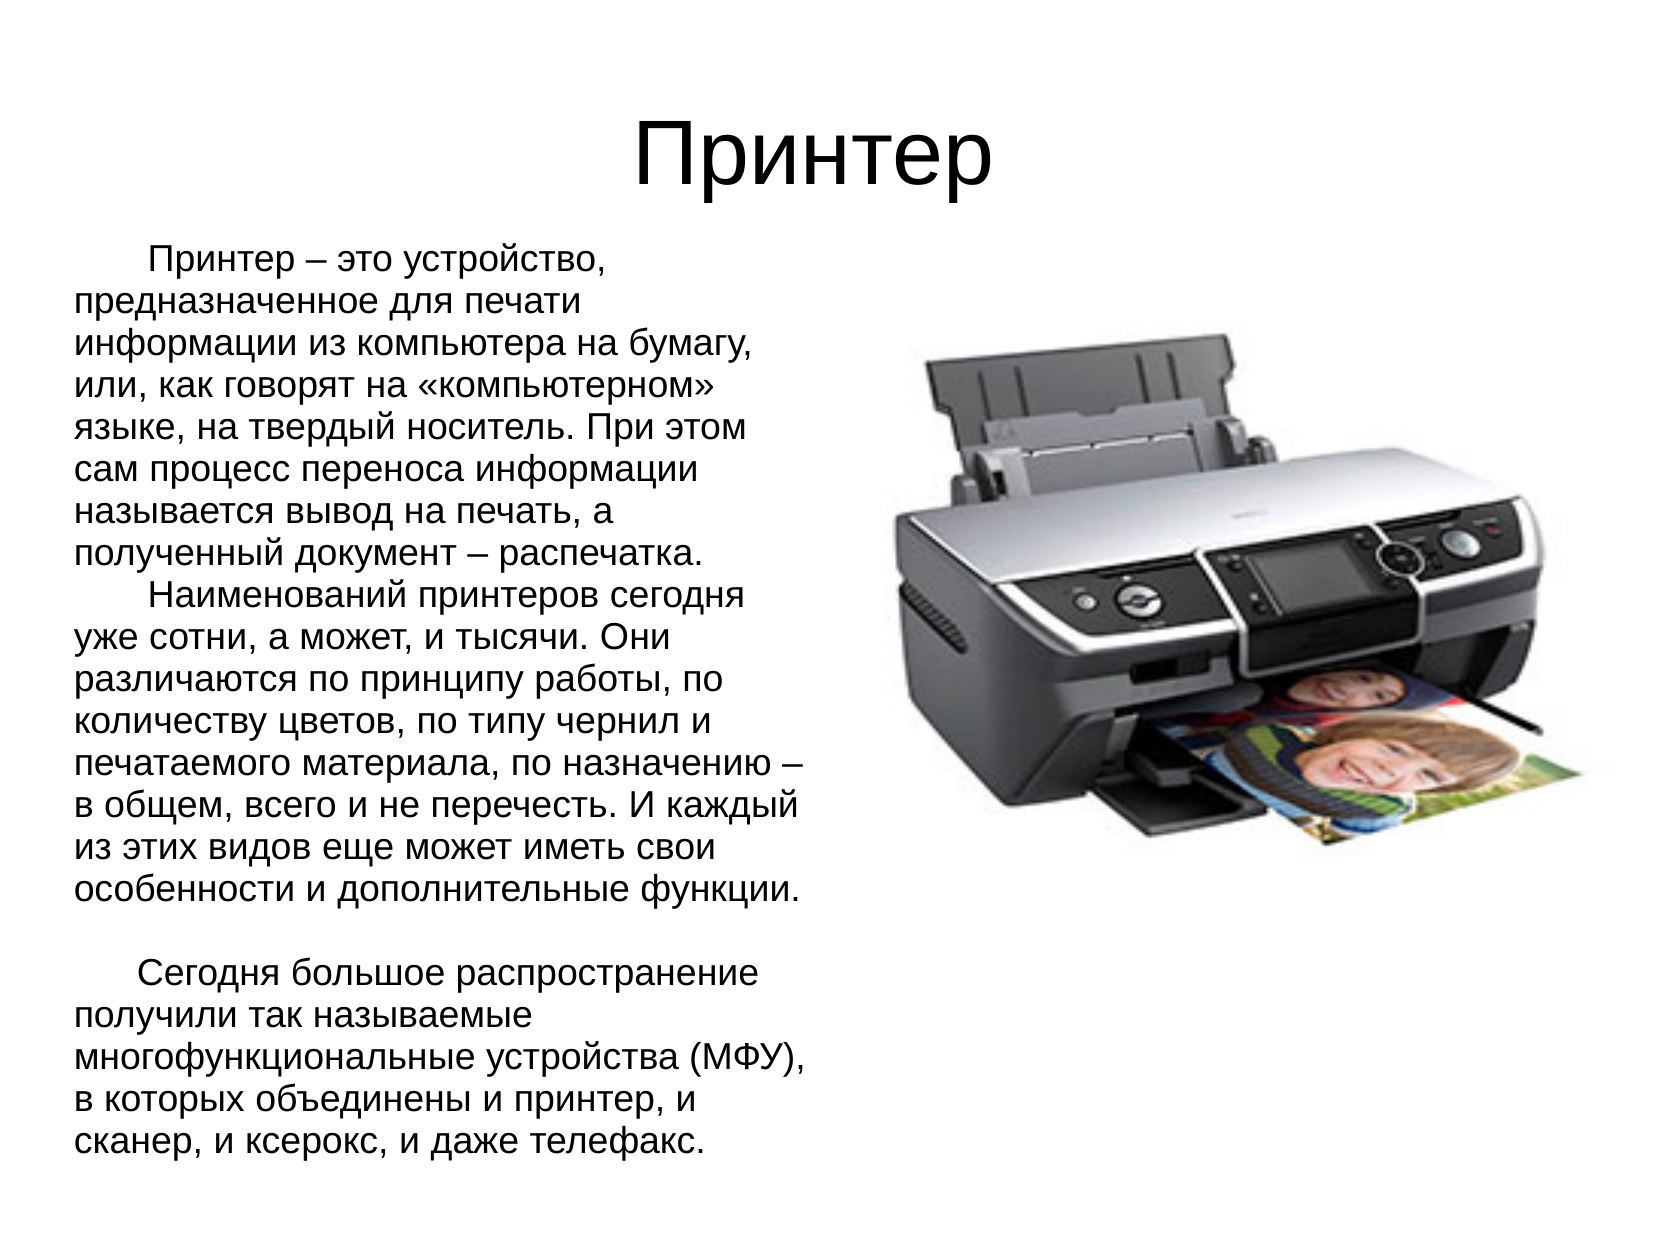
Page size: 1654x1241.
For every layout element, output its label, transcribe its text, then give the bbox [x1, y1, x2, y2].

text_box Принтер – это устройство, предназначенное для печати информации из компьютера на бумагу, или, как говорят на «компьютерном» языке, на твердый носитель. При этом сам процесс переноса информации называется вывод на печать, а полученный документ – распечатка. Наименований принтеров сегодня уже сотни, а может, и тысячи. Они различаются по принципу работы, по количеству цветов, по типу чернил и печатаемого материала, по назначению – в общем, всего и не перечесть. И каждый из этих видов еще может иметь свои особенности и дополнительные функции. Сегодня большое распространение получили так называемые многофункциональные устройства (МФУ), в которых объединены и принтер, и сканер, и ксерокс, и даже телефакс. [59, 230, 827, 1171]
title Принтер [82, 49, 1571, 257]
picture [885, 324, 1617, 857]
